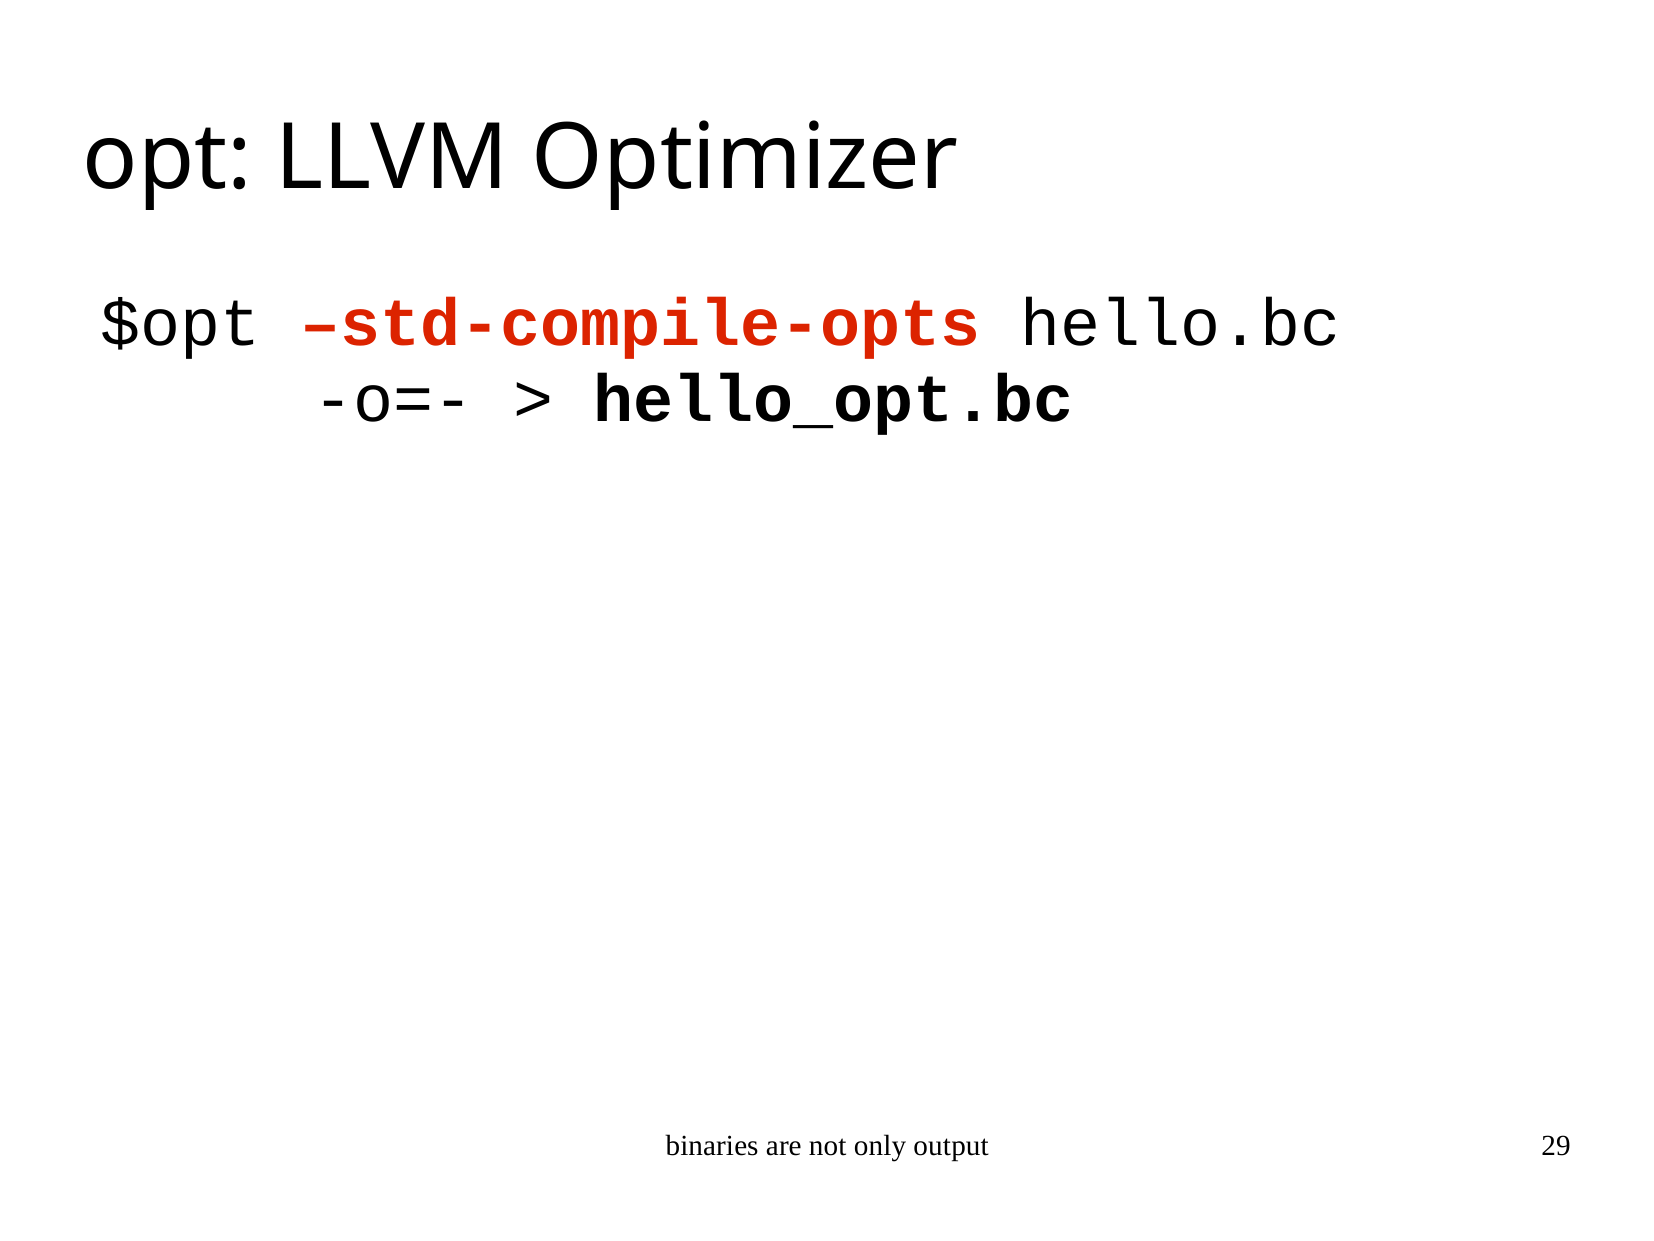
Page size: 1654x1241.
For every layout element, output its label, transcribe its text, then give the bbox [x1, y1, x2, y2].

list $opt –std-compile-opts hello.bc -o=- > hello_opt.bc [82, 290, 1571, 1094]
title opt: LLVM Optimizer [82, 56, 1571, 250]
